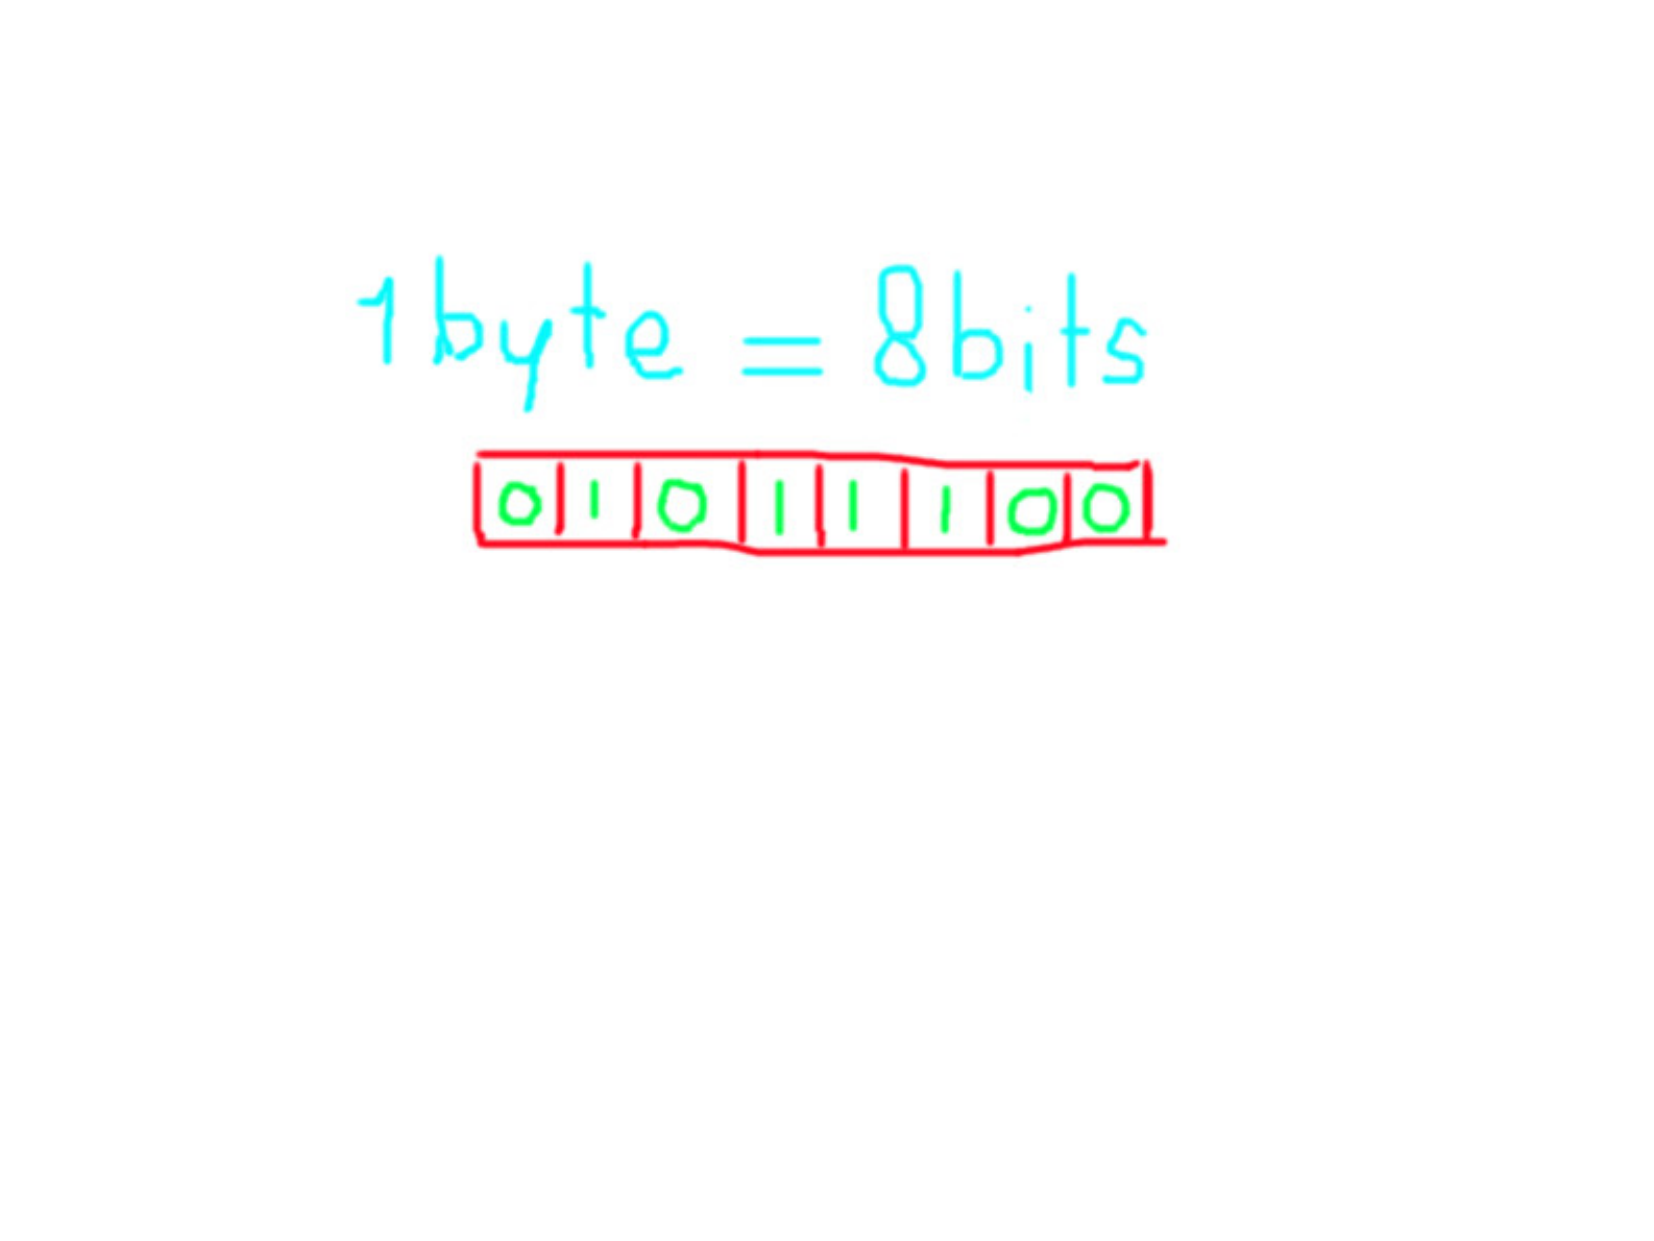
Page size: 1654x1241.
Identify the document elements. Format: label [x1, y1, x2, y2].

picture [196, 186, 1531, 1021]
